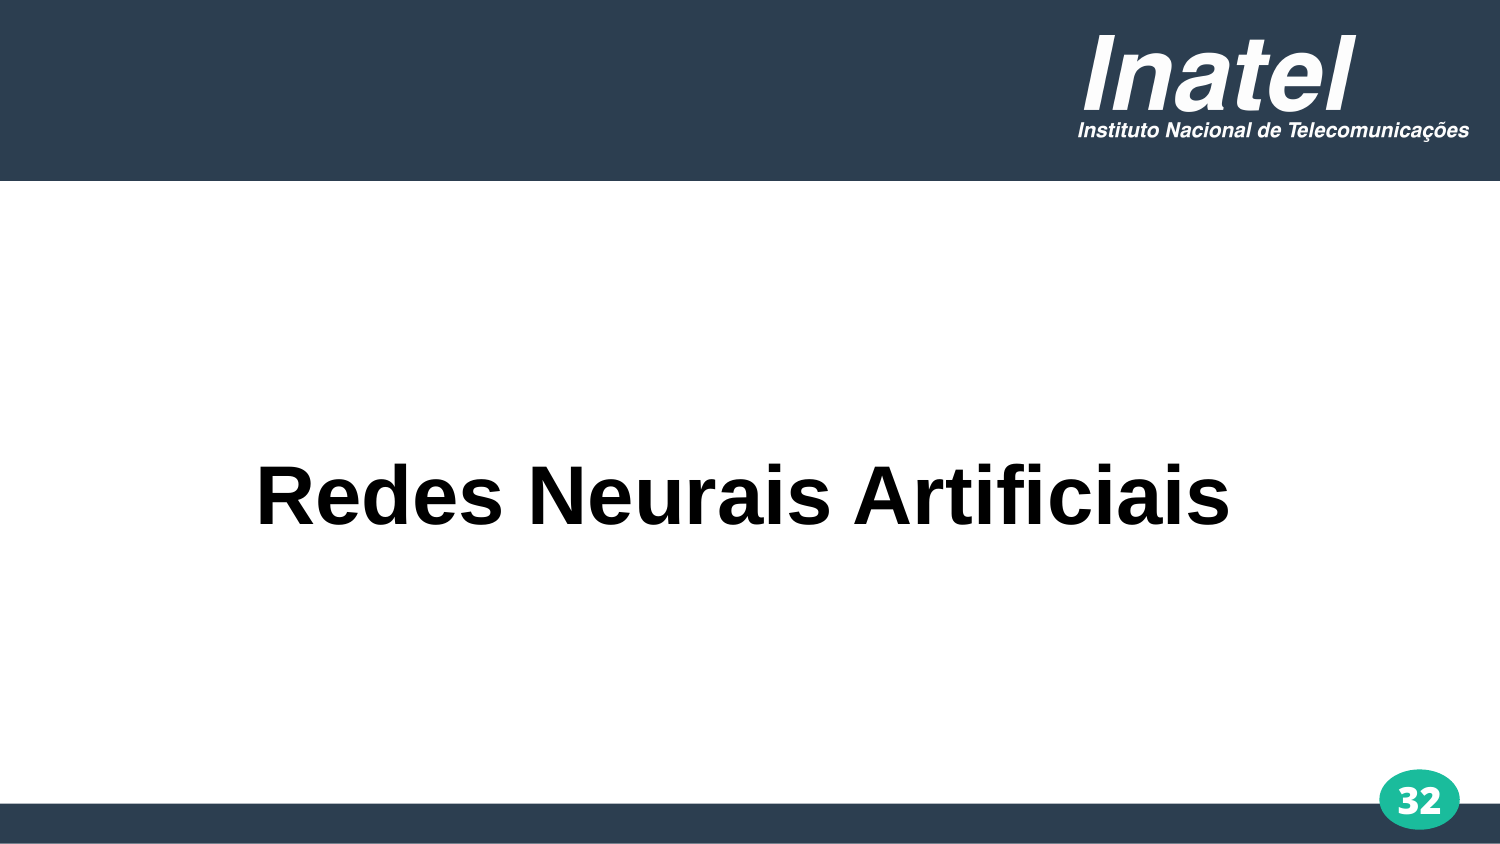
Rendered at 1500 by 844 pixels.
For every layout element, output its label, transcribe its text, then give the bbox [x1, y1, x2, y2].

picture [1078, 35, 1469, 142]
text_box Redes Neurais Artificiais [11, 200, 1477, 792]
